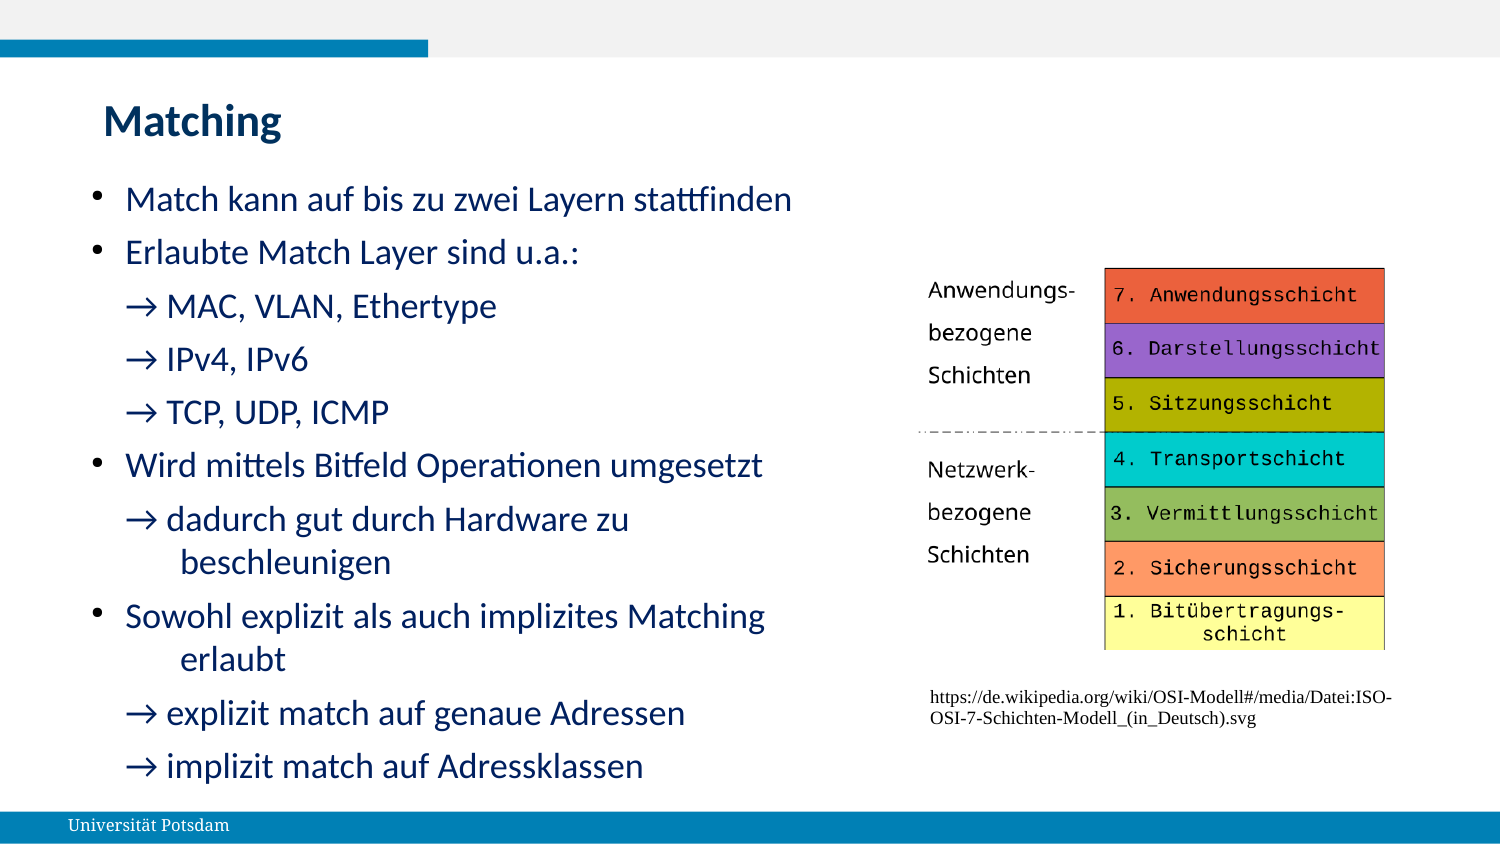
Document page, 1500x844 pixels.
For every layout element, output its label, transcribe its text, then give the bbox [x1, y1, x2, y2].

picture [914, 265, 1388, 650]
text_box Match kann auf bis zu zwei Layern stattfinden Erlaubte Match Layer sind u.a.: → MAC, VLAN, Ethertype → IPv4, IPv6 → TCP, UDP, ICMP Wird mittels Bitfeld Operationen umgesetzt → dadurch gut durch Hardware zu beschleunigen Sowohl explizit als auch implizites Matching erlaubt → explizit match auf genaue Adressen → implizit match auf Adressklassen [76, 167, 857, 798]
title Matching [88, 103, 1418, 134]
text_box https://de.wikipedia.org/wiki/OSI-Modell#/media/Datei:ISO-OSI-7-Schichten-Modell_(in_Deutsch).svg [915, 679, 1418, 739]
